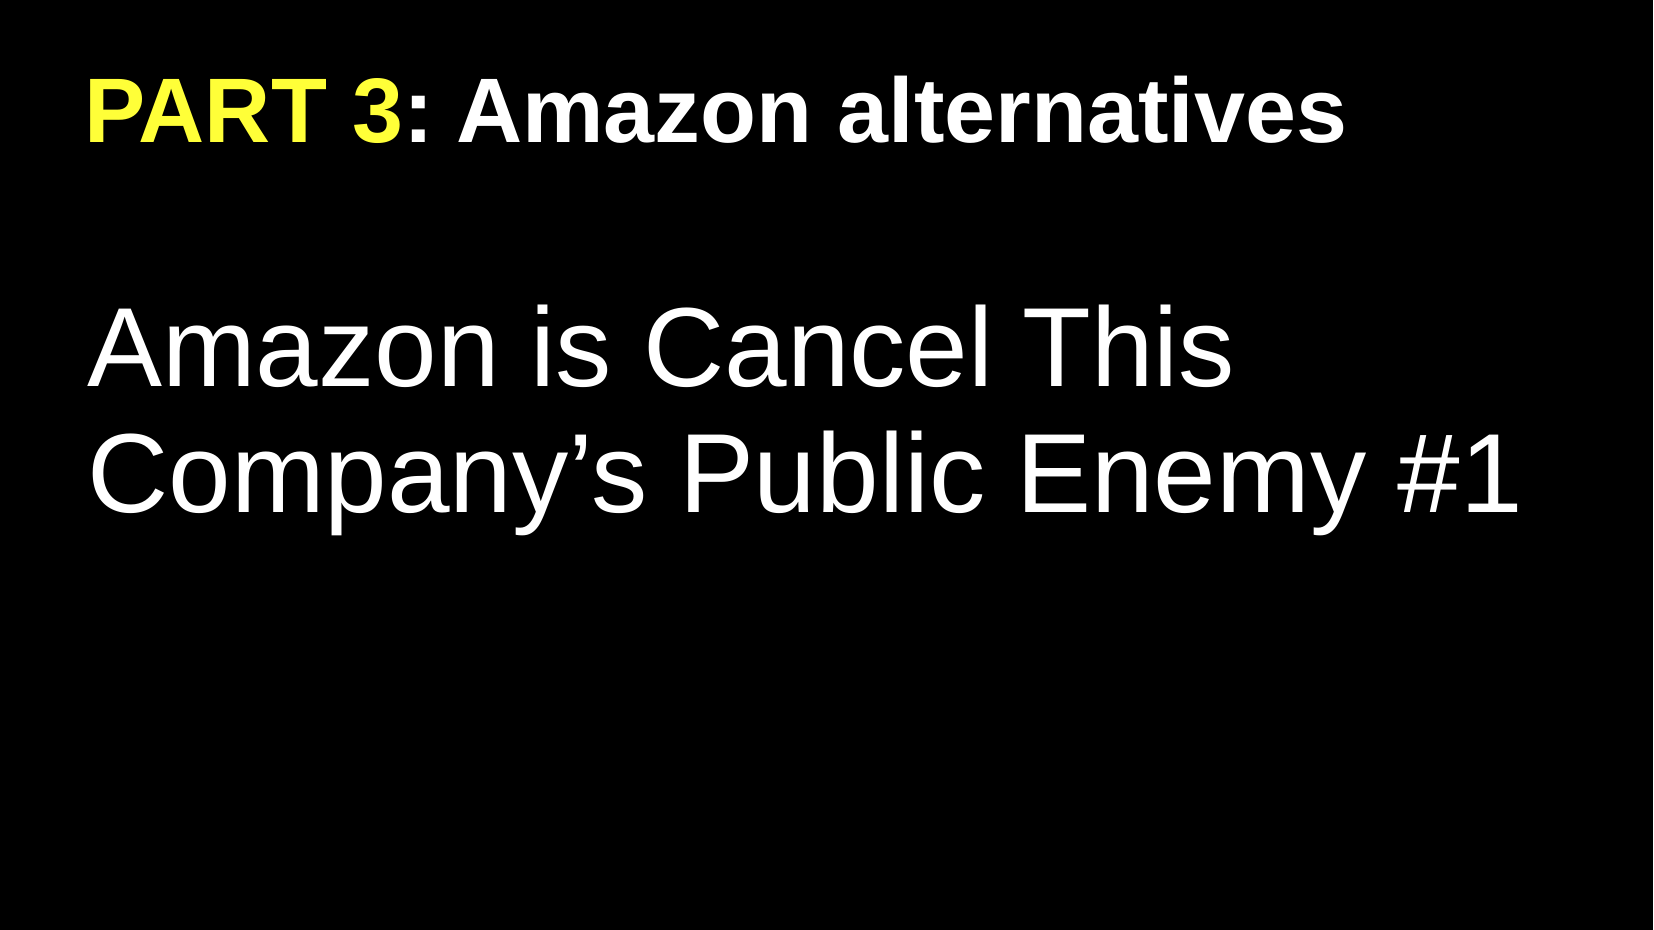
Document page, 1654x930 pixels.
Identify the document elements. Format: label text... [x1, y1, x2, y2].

list Amazon is Cancel This Company’s Public Enemy #1 [87, 285, 1573, 462]
list [87, 462, 1573, 852]
title PART 3: Amazon alternatives [84, 56, 1561, 166]
